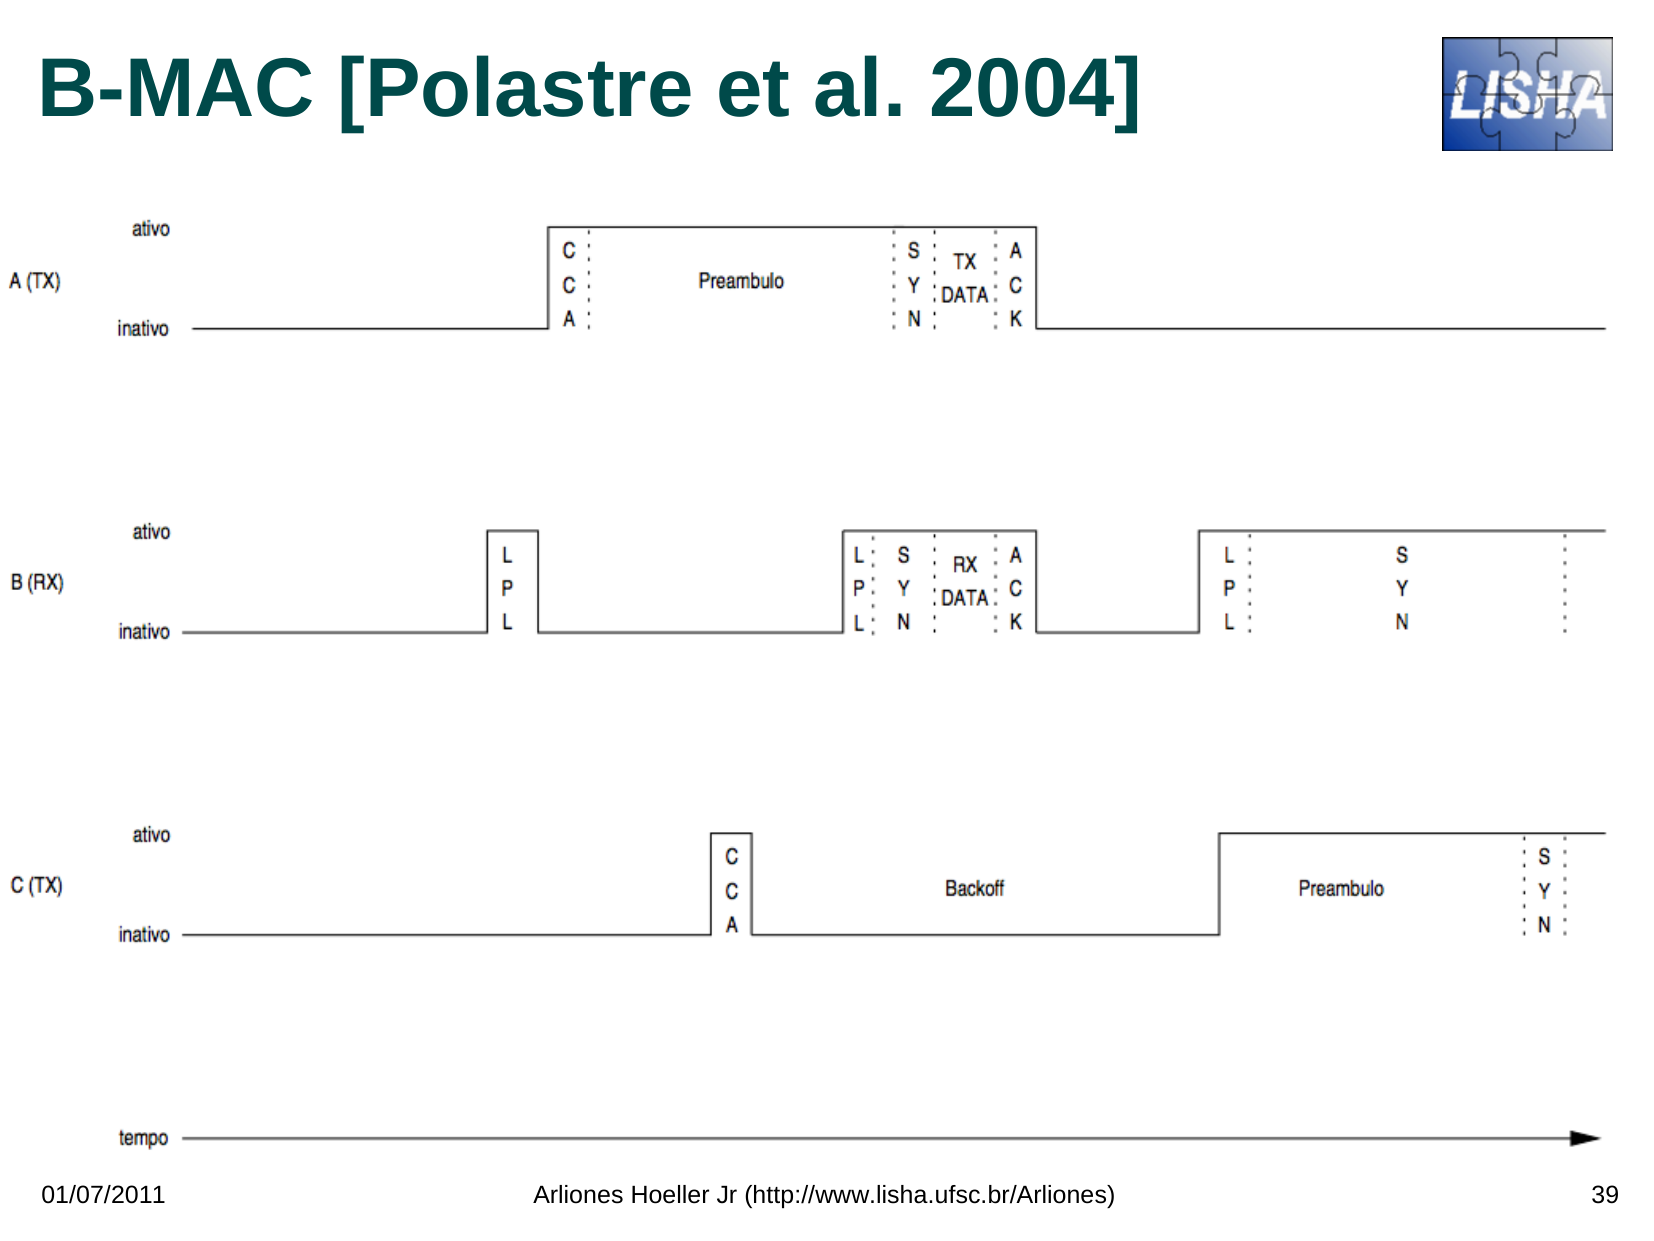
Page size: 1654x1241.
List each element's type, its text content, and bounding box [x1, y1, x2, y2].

picture [0, 187, 1654, 1177]
picture [1442, 37, 1613, 151]
title B-MAC [Polastre et al. 2004] [37, 37, 1426, 151]
